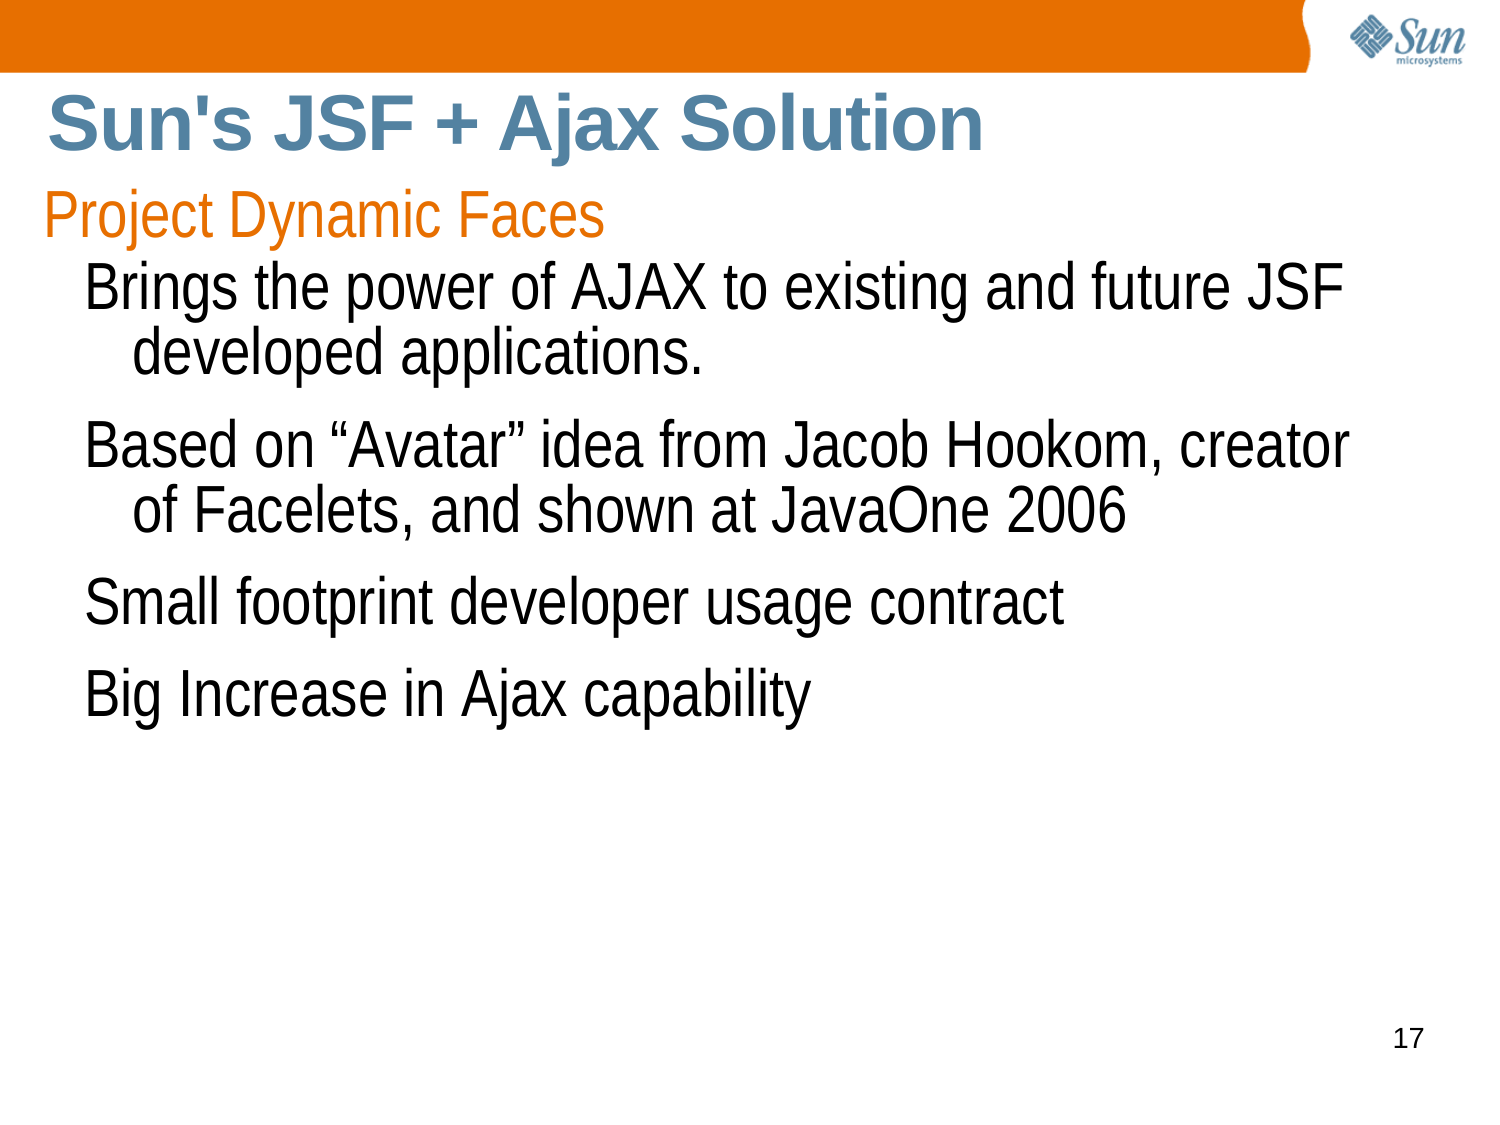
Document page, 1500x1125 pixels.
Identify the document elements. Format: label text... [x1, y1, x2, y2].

list Brings the power of AJAX to existing and future JSF developed applications. Based on “Avatar” idea from Jacob Hookom, creator of Facelets, and shown at JavaOne 2006 Small footprint developer usage contract Big Increase in Ajax capability [64, 257, 1402, 1017]
picture [0, 0, 1500, 75]
text_box Project Dynamic Faces [43, 185, 1311, 263]
title Sun's JSF + Ajax Solution [48, 86, 1410, 191]
